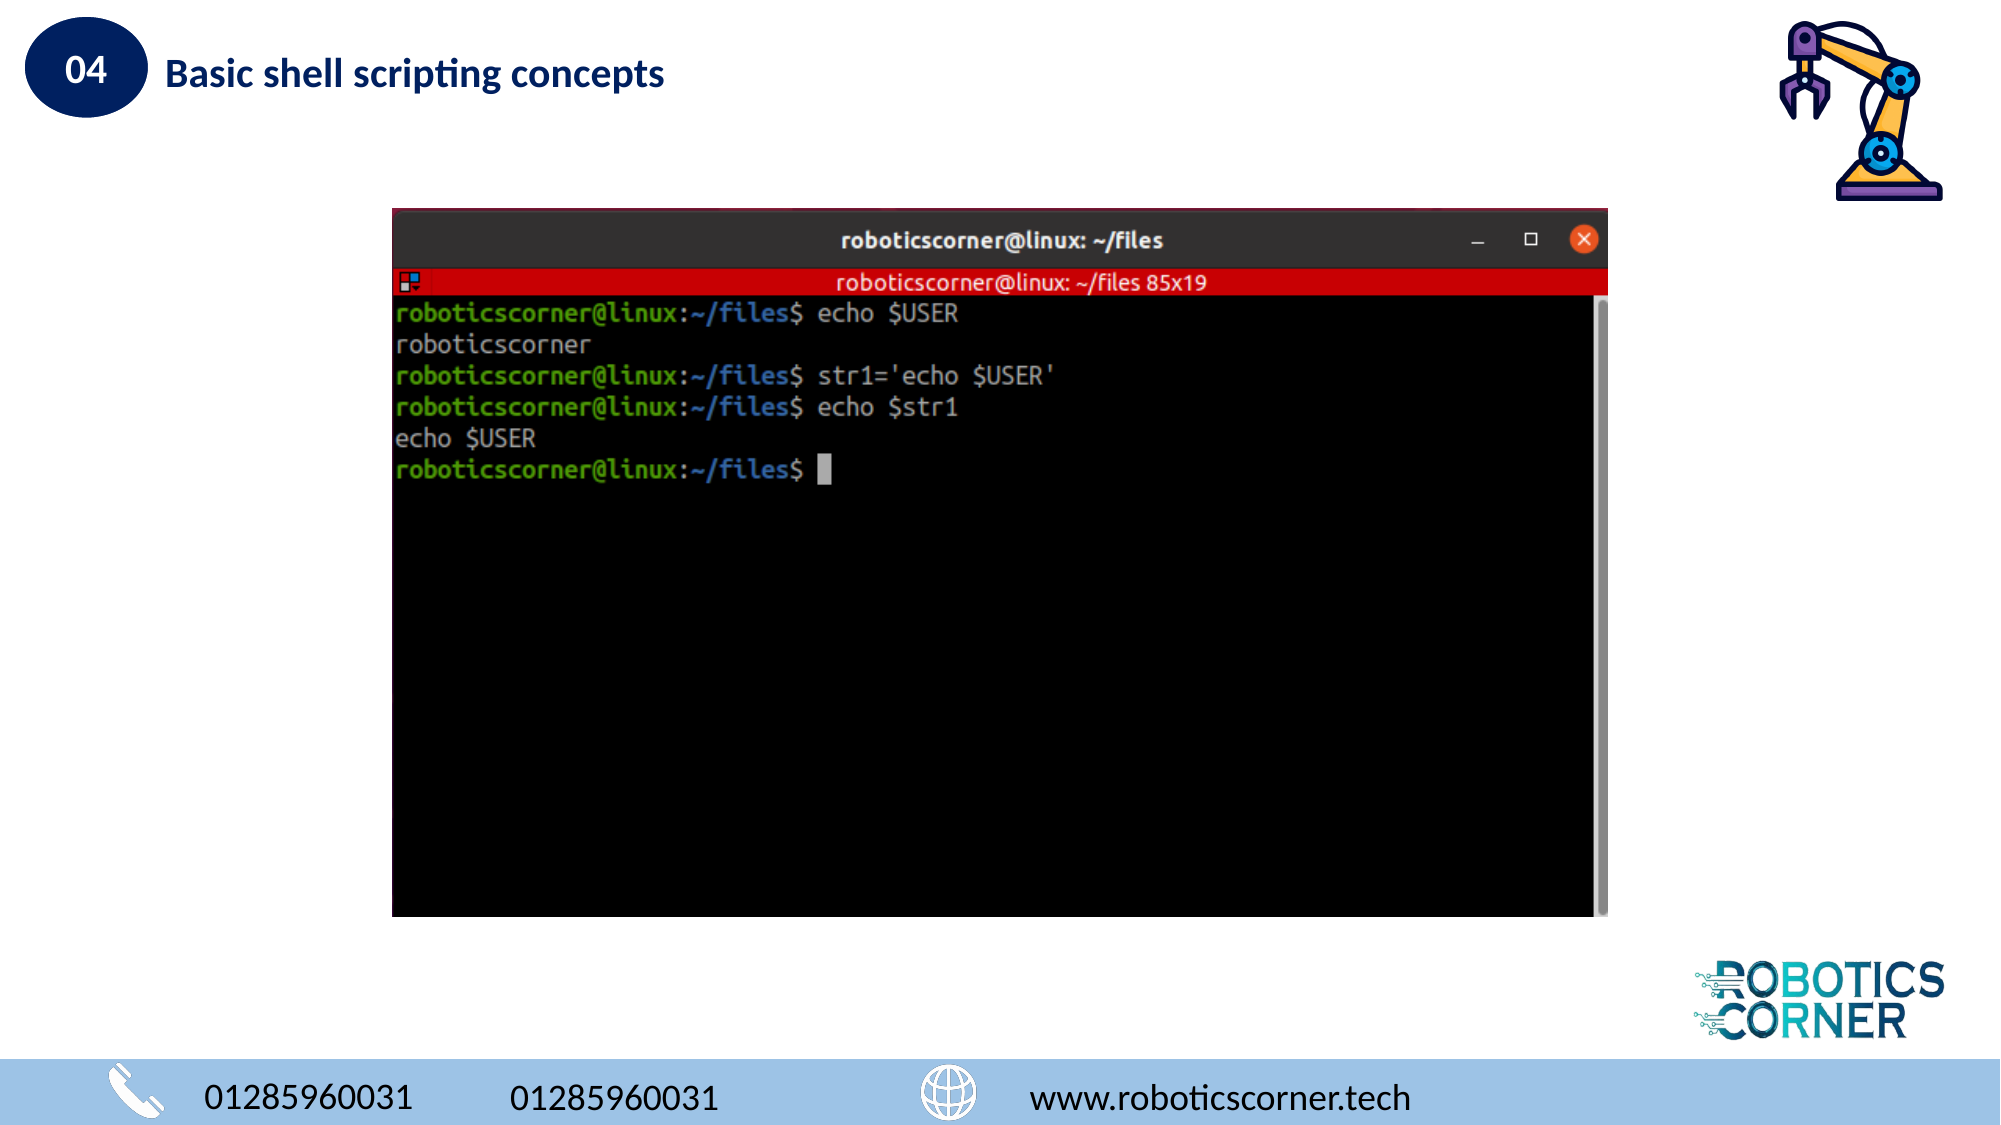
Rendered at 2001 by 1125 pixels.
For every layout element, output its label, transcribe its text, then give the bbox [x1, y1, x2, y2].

text_box 04 [22, 14, 150, 121]
text_box Basic shell scripting concepts [150, 38, 705, 154]
picture [915, 1059, 981, 1125]
picture [103, 1057, 170, 1124]
text_box [981, 1059, 1680, 1125]
picture [1680, 859, 1953, 1125]
text_box www.roboticscorner.tech [1014, 1065, 1546, 1125]
picture [1771, 21, 1951, 201]
text_box [0, 1059, 915, 1125]
picture [392, 208, 1608, 917]
text_box [1953, 1059, 2000, 1125]
text_box 01285960031 [495, 1064, 827, 1125]
text_box 01285960031 [189, 1064, 495, 1125]
